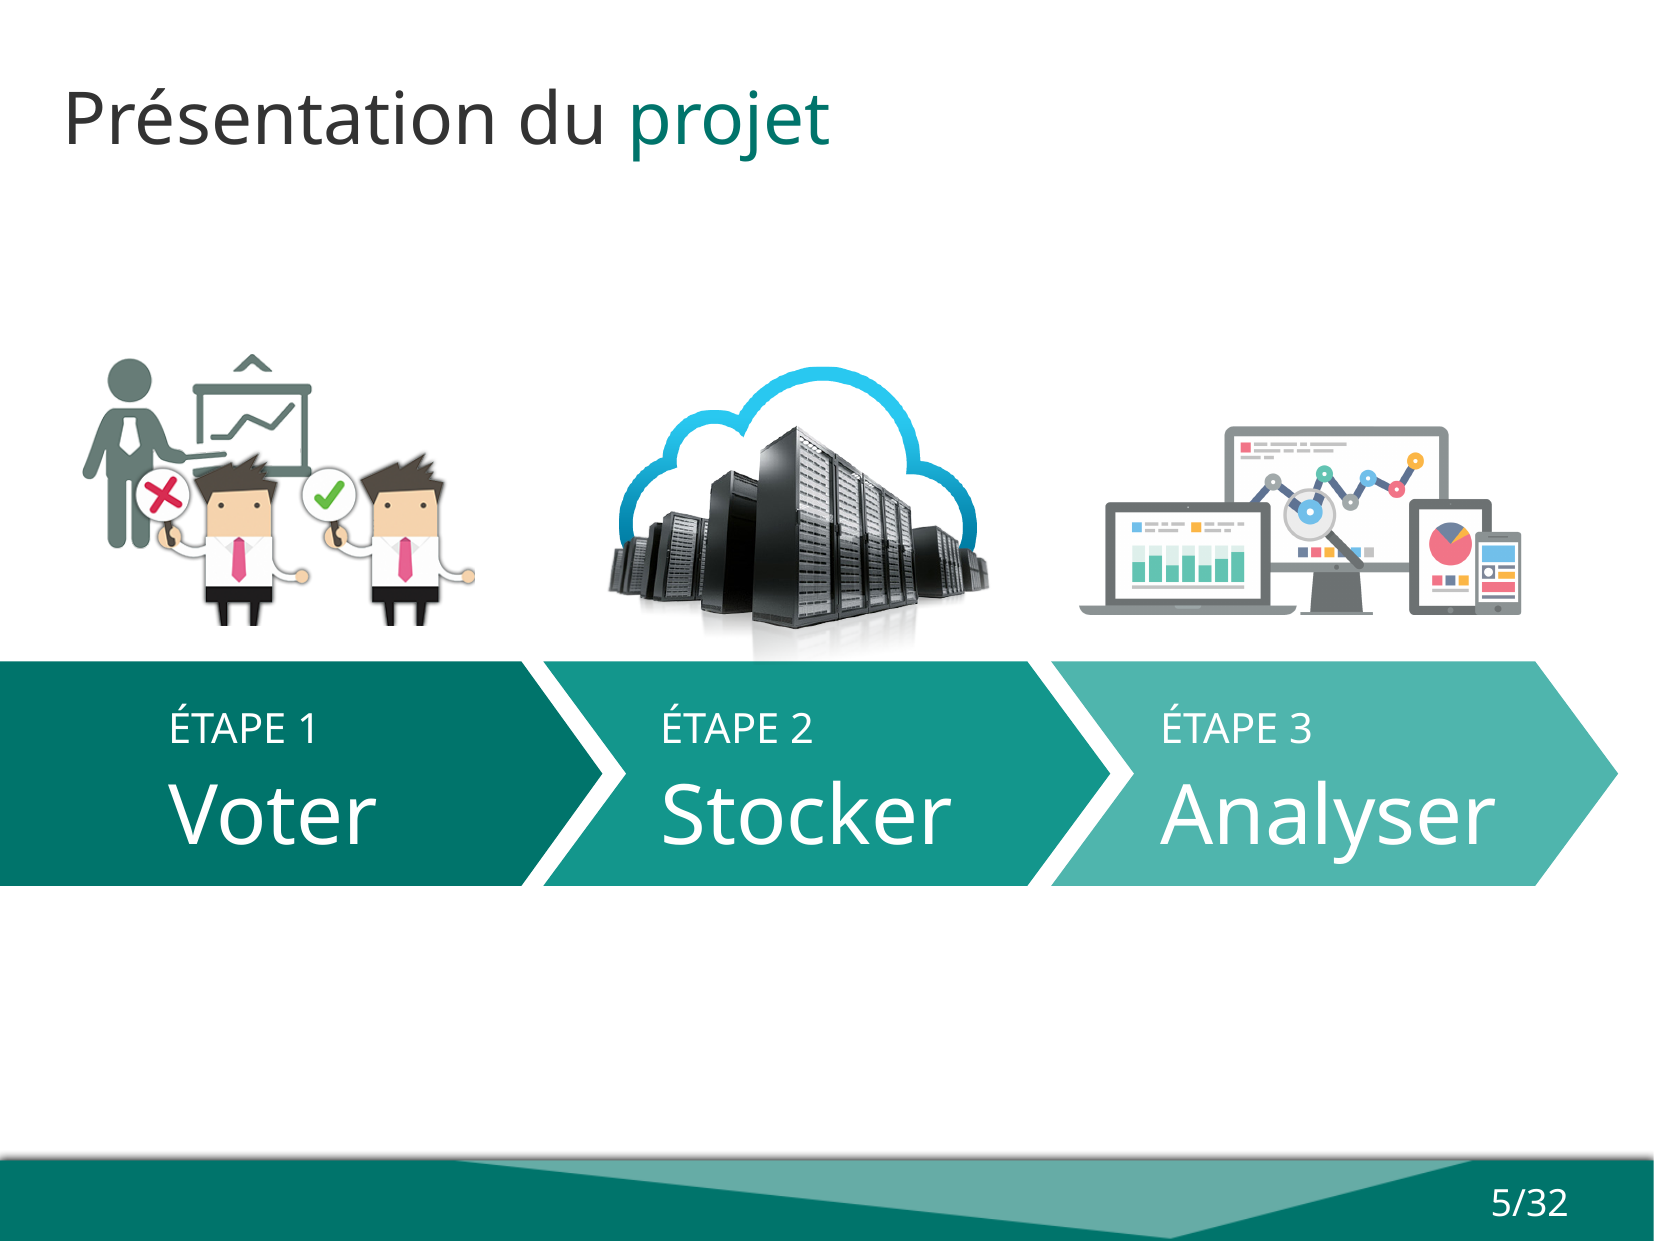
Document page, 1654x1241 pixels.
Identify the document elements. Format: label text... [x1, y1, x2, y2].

text_box ÉTAPE 3 Analyser [1145, 691, 1546, 863]
text_box [0, 661, 603, 886]
picture [0, 0, 1654, 1241]
text_box ÉTAPE 1 Voter [153, 691, 414, 863]
text_box ÉTAPE 2 Stocker [646, 691, 1004, 863]
text_box Présentation du projet [47, 59, 725, 158]
text_box [543, 661, 1111, 886]
text_box [1051, 661, 1619, 886]
text_box <numéro>/32 [1489, 1169, 1654, 1233]
